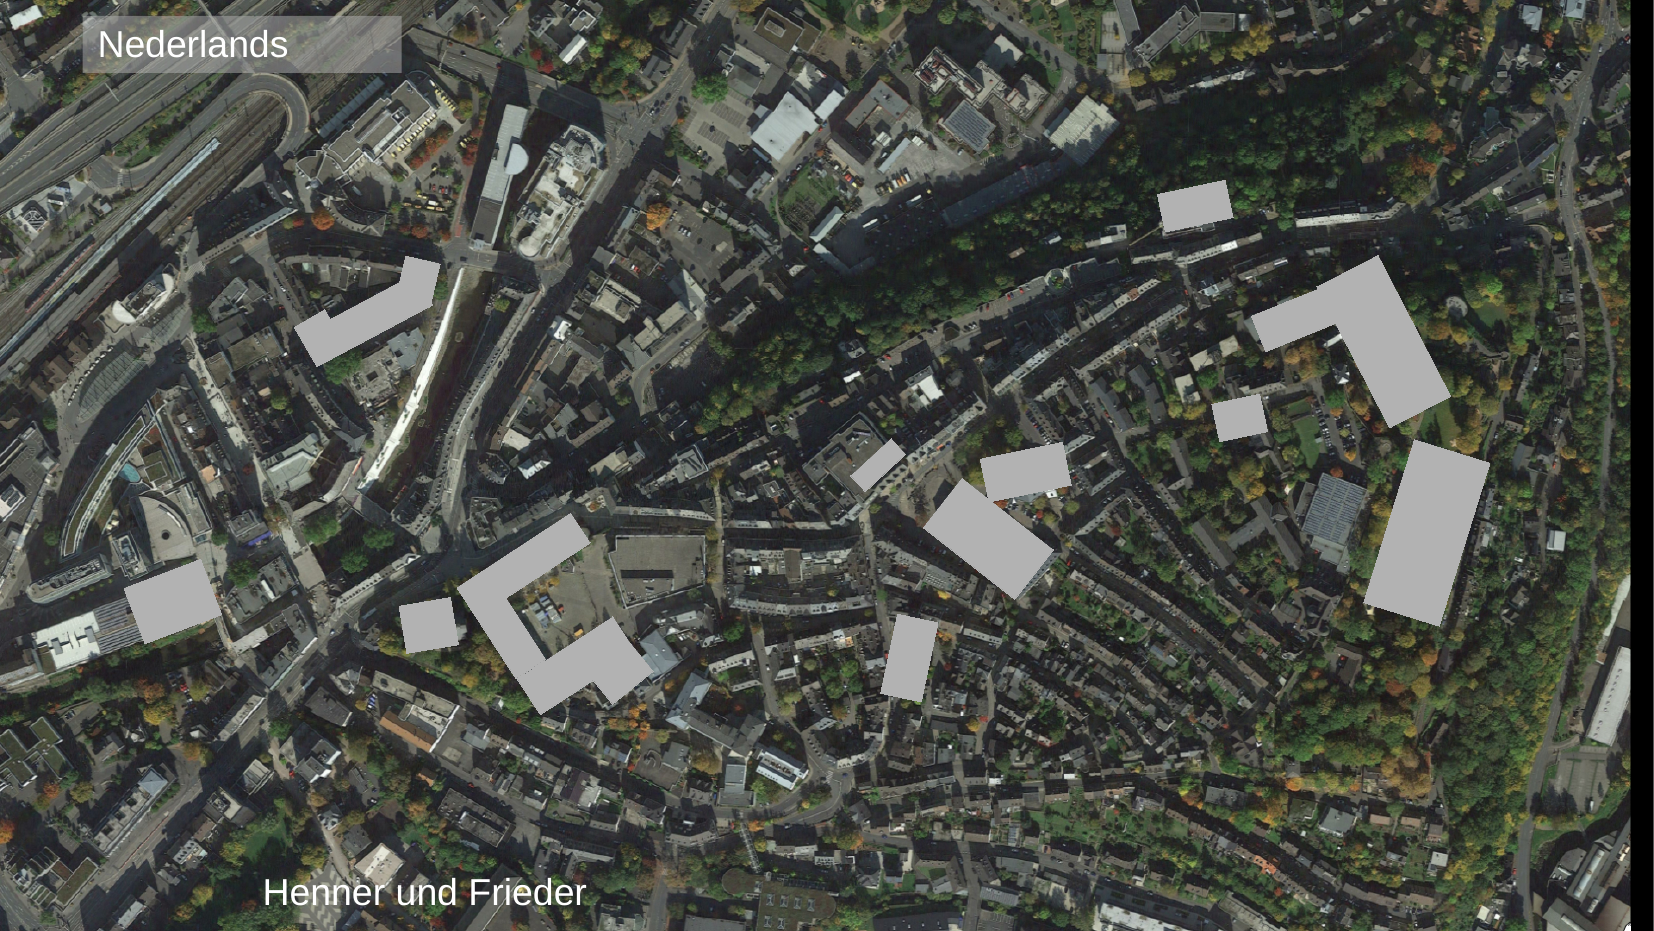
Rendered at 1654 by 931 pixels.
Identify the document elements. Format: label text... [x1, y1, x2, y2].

text_box [1251, 255, 1451, 428]
picture [0, 0, 1654, 931]
text_box [294, 256, 441, 367]
text_box Nederlands [82, 15, 402, 73]
text_box [1157, 180, 1234, 232]
text_box [1211, 394, 1268, 442]
text_box Henner und Frieder [248, 864, 603, 922]
text_box [880, 614, 938, 702]
text_box [399, 597, 459, 654]
text_box [850, 438, 906, 492]
text_box [124, 559, 222, 644]
text_box [923, 442, 1072, 600]
text_box [457, 513, 654, 715]
text_box [1363, 439, 1490, 627]
